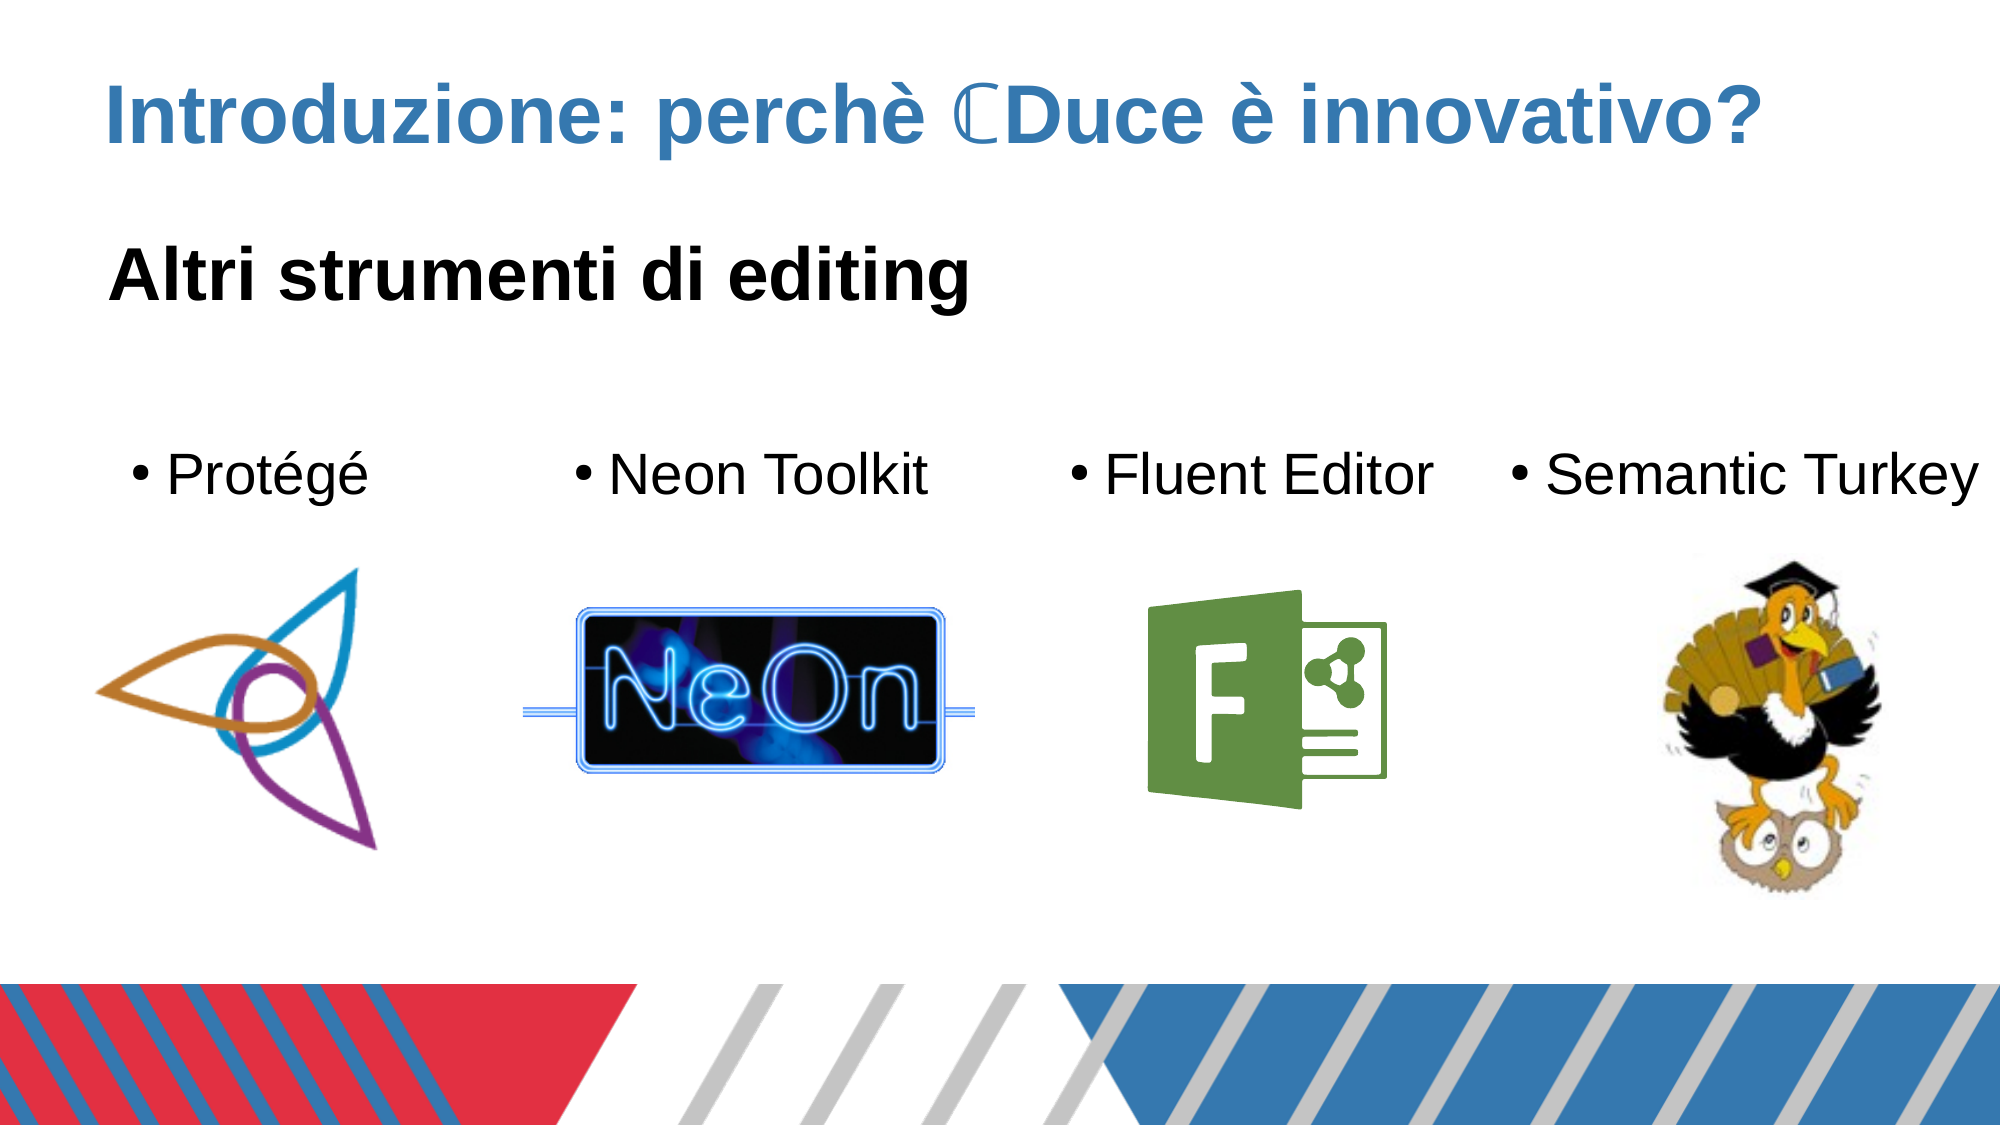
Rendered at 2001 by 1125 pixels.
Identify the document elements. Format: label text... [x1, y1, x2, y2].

picture [94, 566, 383, 858]
table_cell [501, 580, 1001, 723]
table_cell [1889, 580, 1986, 723]
table_header Fluent Editor [1002, 436, 1502, 579]
picture [522, 606, 975, 775]
table_header Semantic Turkey [1503, 436, 1986, 579]
table_cell [1, 580, 94, 723]
table_cell [383, 580, 500, 723]
table_header Protégé [1, 436, 500, 579]
title Introduzione: perchè ℂDuce è innovativo? [89, 64, 1828, 171]
table_cell [1002, 580, 1502, 723]
table_header Neon Toolkit [501, 492, 1001, 579]
text_box Altri strumenti di editing [92, 224, 1106, 492]
picture [0, 984, 2000, 1125]
picture [1657, 553, 1889, 901]
table_cell [1503, 580, 1657, 723]
picture [1146, 588, 1404, 812]
